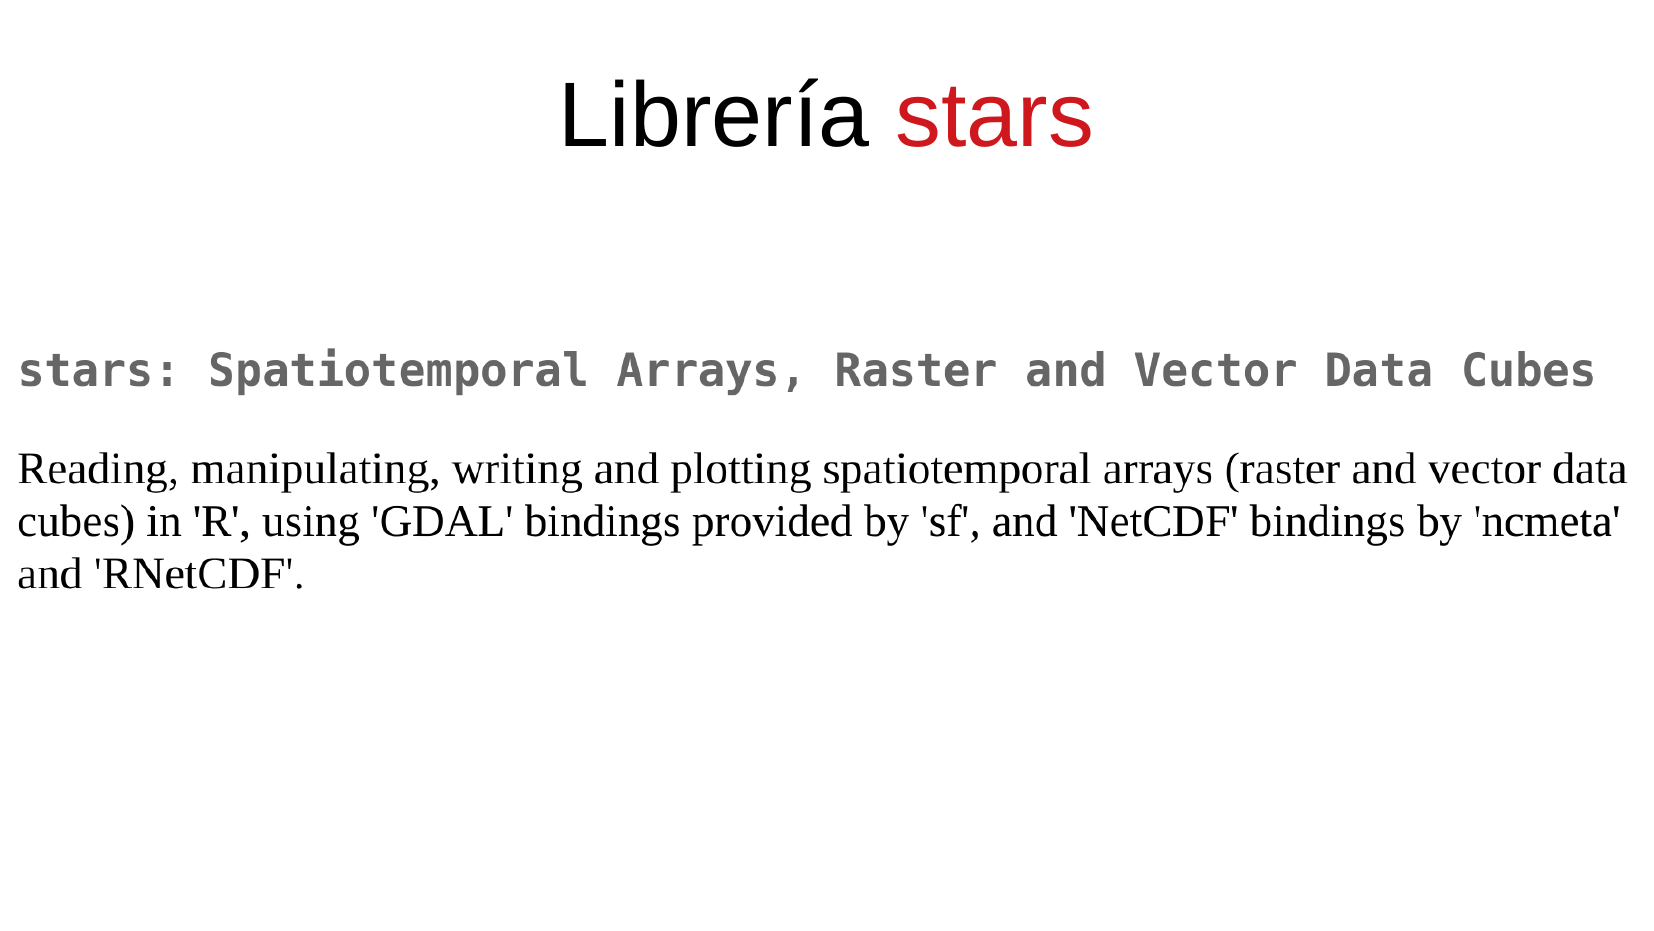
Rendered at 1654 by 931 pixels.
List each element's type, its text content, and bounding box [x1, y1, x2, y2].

picture [3, 338, 1654, 607]
title Librería stars [82, 37, 1571, 193]
